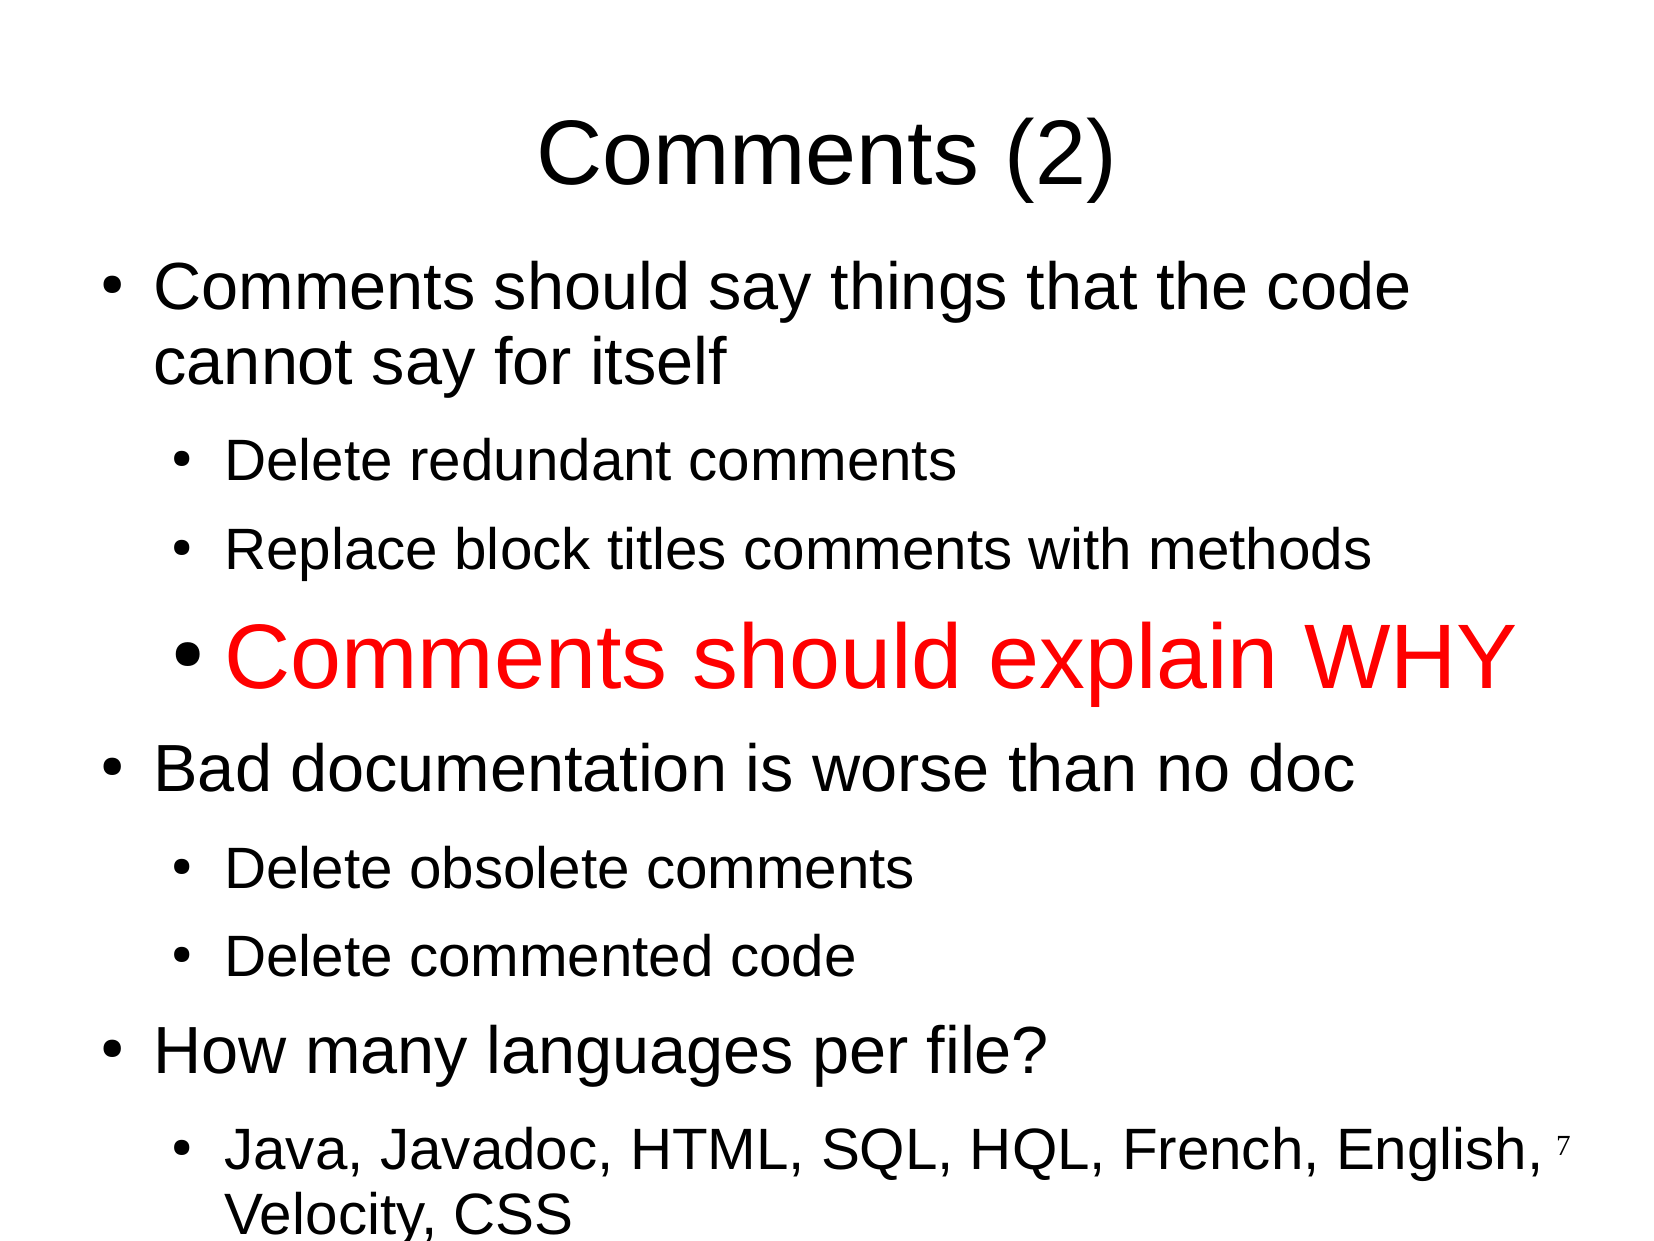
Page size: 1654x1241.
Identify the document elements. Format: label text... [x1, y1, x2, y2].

title Comments (2) [82, 49, 1571, 248]
list Comments should say things that the code cannot say for itself Delete redundant comments Replace block titles comments with methods Comments should explain WHY Bad documentation is worse than no doc Delete obsolete comments Delete commented code How many languages per file? Java, Javadoc, HTML, SQL, HQL, French, English, Velocity, CSS [82, 248, 1595, 1241]
